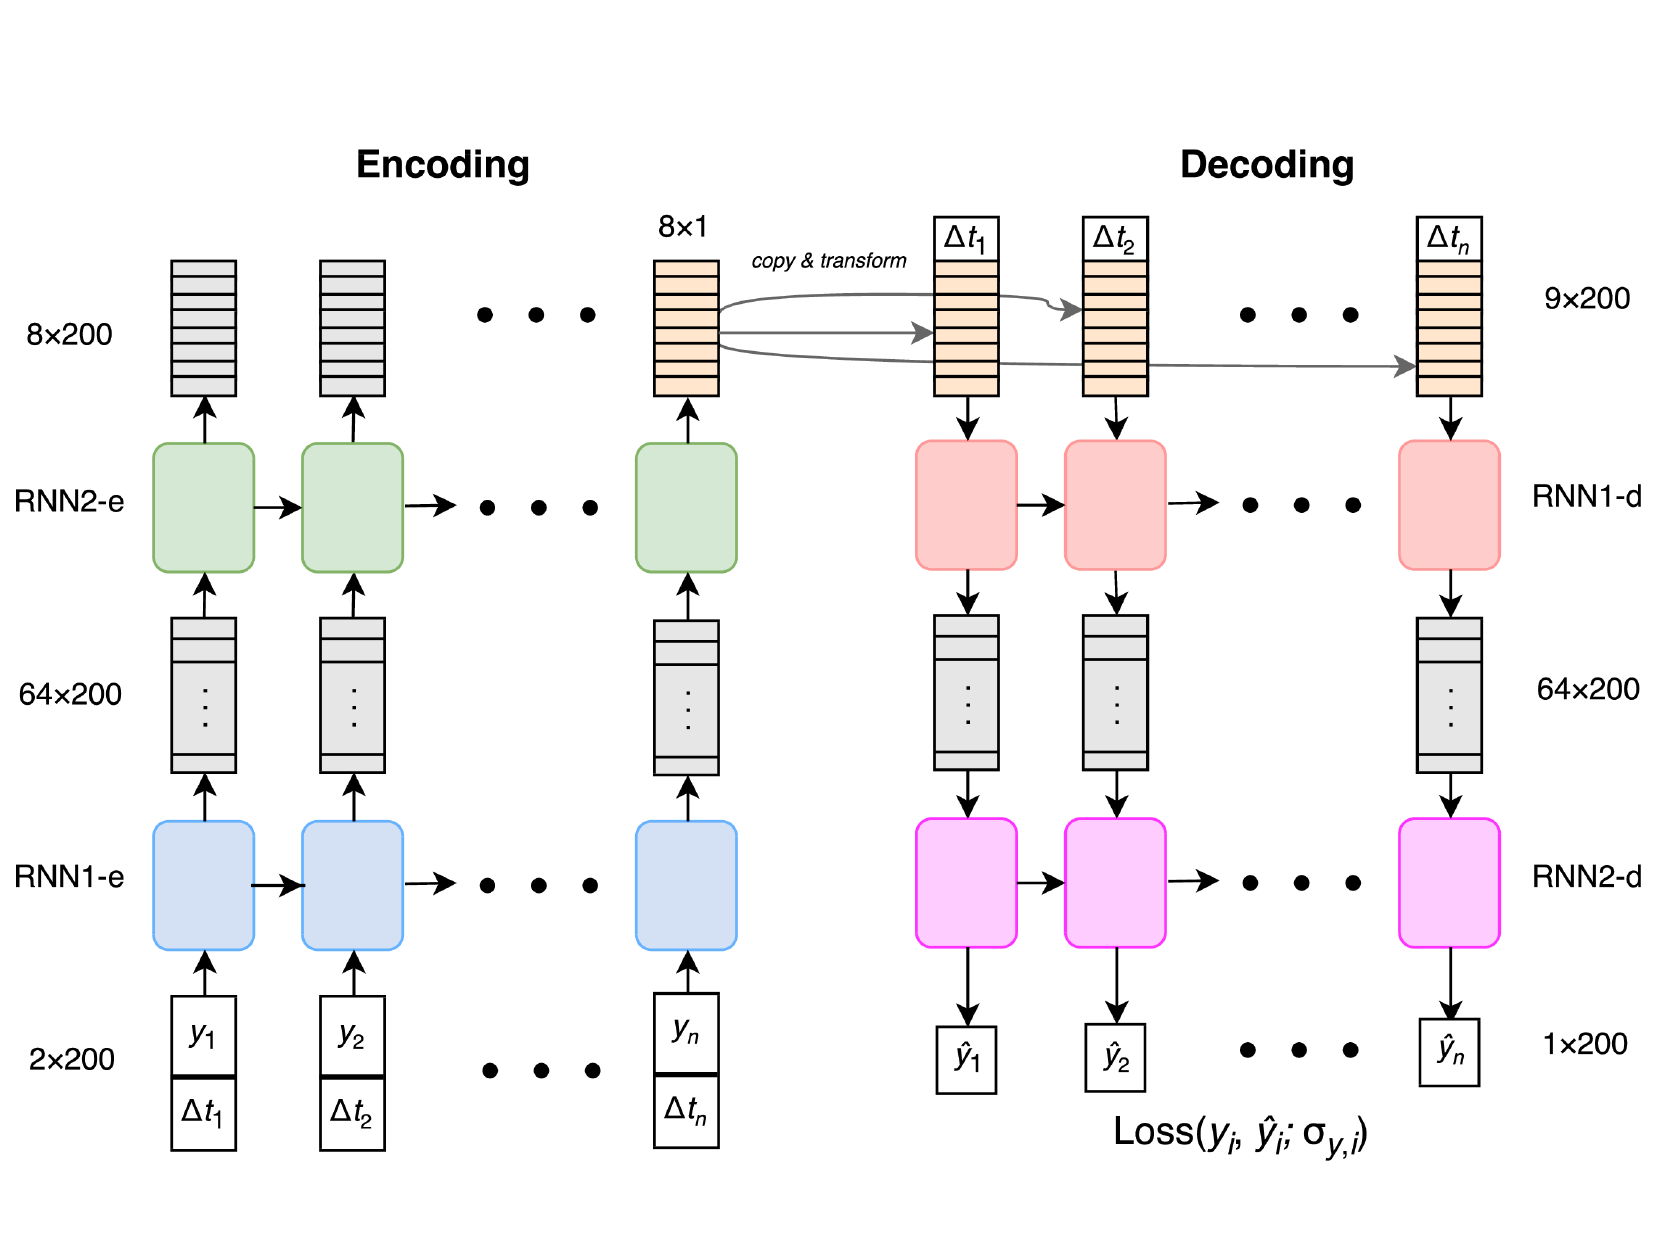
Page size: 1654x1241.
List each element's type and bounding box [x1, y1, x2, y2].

picture [3, 69, 1653, 1177]
